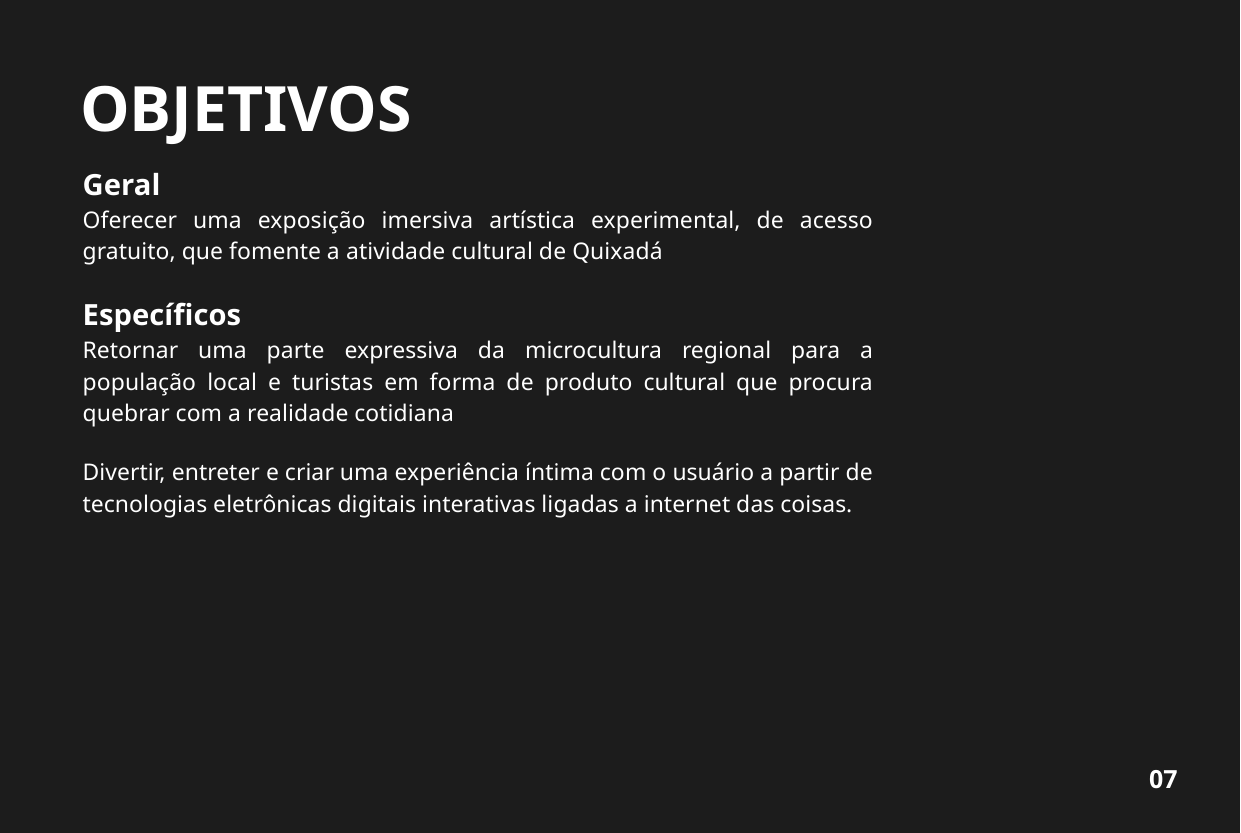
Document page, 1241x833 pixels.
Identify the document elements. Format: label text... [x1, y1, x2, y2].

subtitle Geral Oferecer uma exposição imersiva artística experimental, de acesso gratuito, que fomente a atividade cultural de Quixadá Específicos Retornar uma parte expressiva da microcultura regional para a população local e turistas em forma de produto cultural que procura quebrar com a realidade cotidiana Divertir, entreter e criar uma experiência íntima com o usuário a partir de tecnologias eletrônicas digitais interativas ligadas a internet das coisas. [82, 188, 875, 616]
title 07 [1133, 756, 1193, 802]
title OBJETIVOS [80, 26, 1156, 188]
